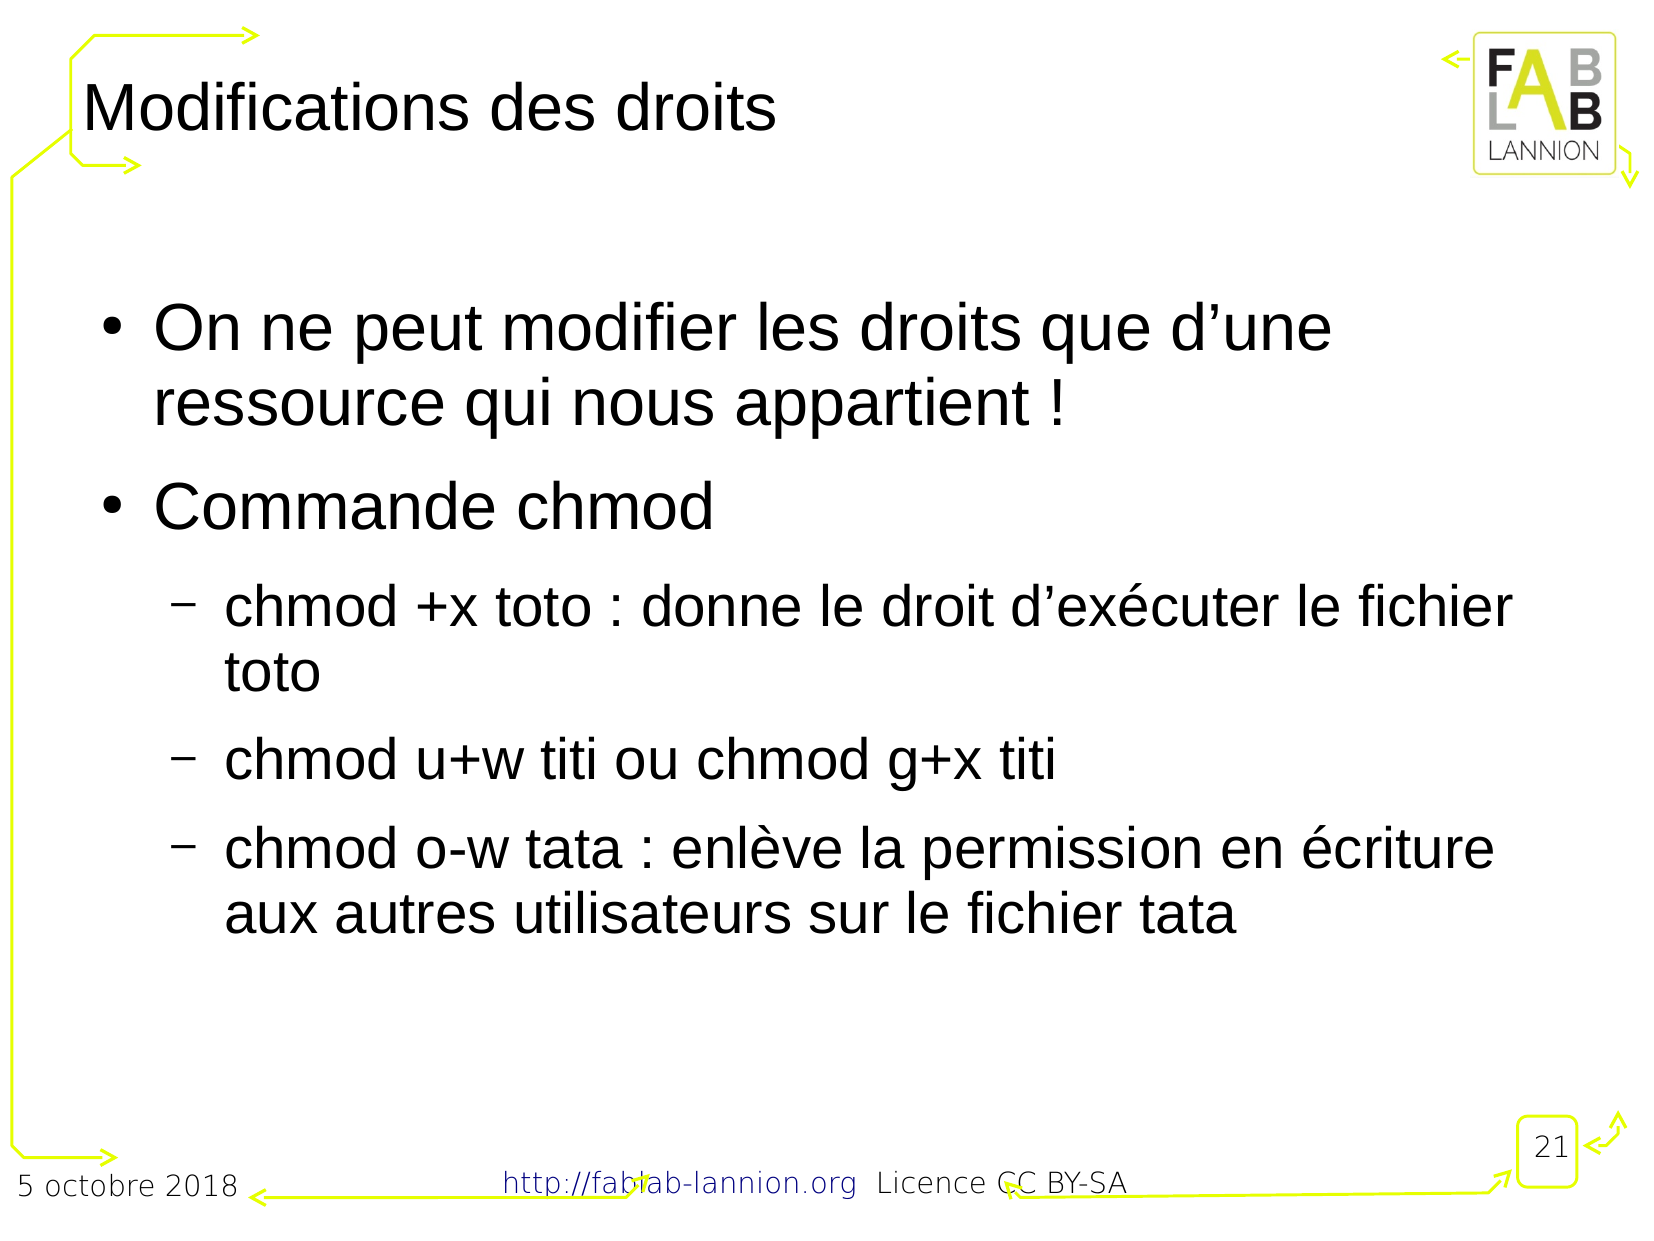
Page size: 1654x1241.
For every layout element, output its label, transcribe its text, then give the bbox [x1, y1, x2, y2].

title Modifications des droits [82, 49, 1441, 166]
list On ne peut modifier les droits que d’une ressource qui nous appartient ! Commande chmod chmod +x toto : donne le droit d’exécuter le fichier toto chmod u+w titi ou chmod g+x titi chmod o-w tata : enlève la permission en écriture aux autres utilisateurs sur le fichier tata [82, 290, 1571, 1010]
picture [1470, 29, 1619, 178]
